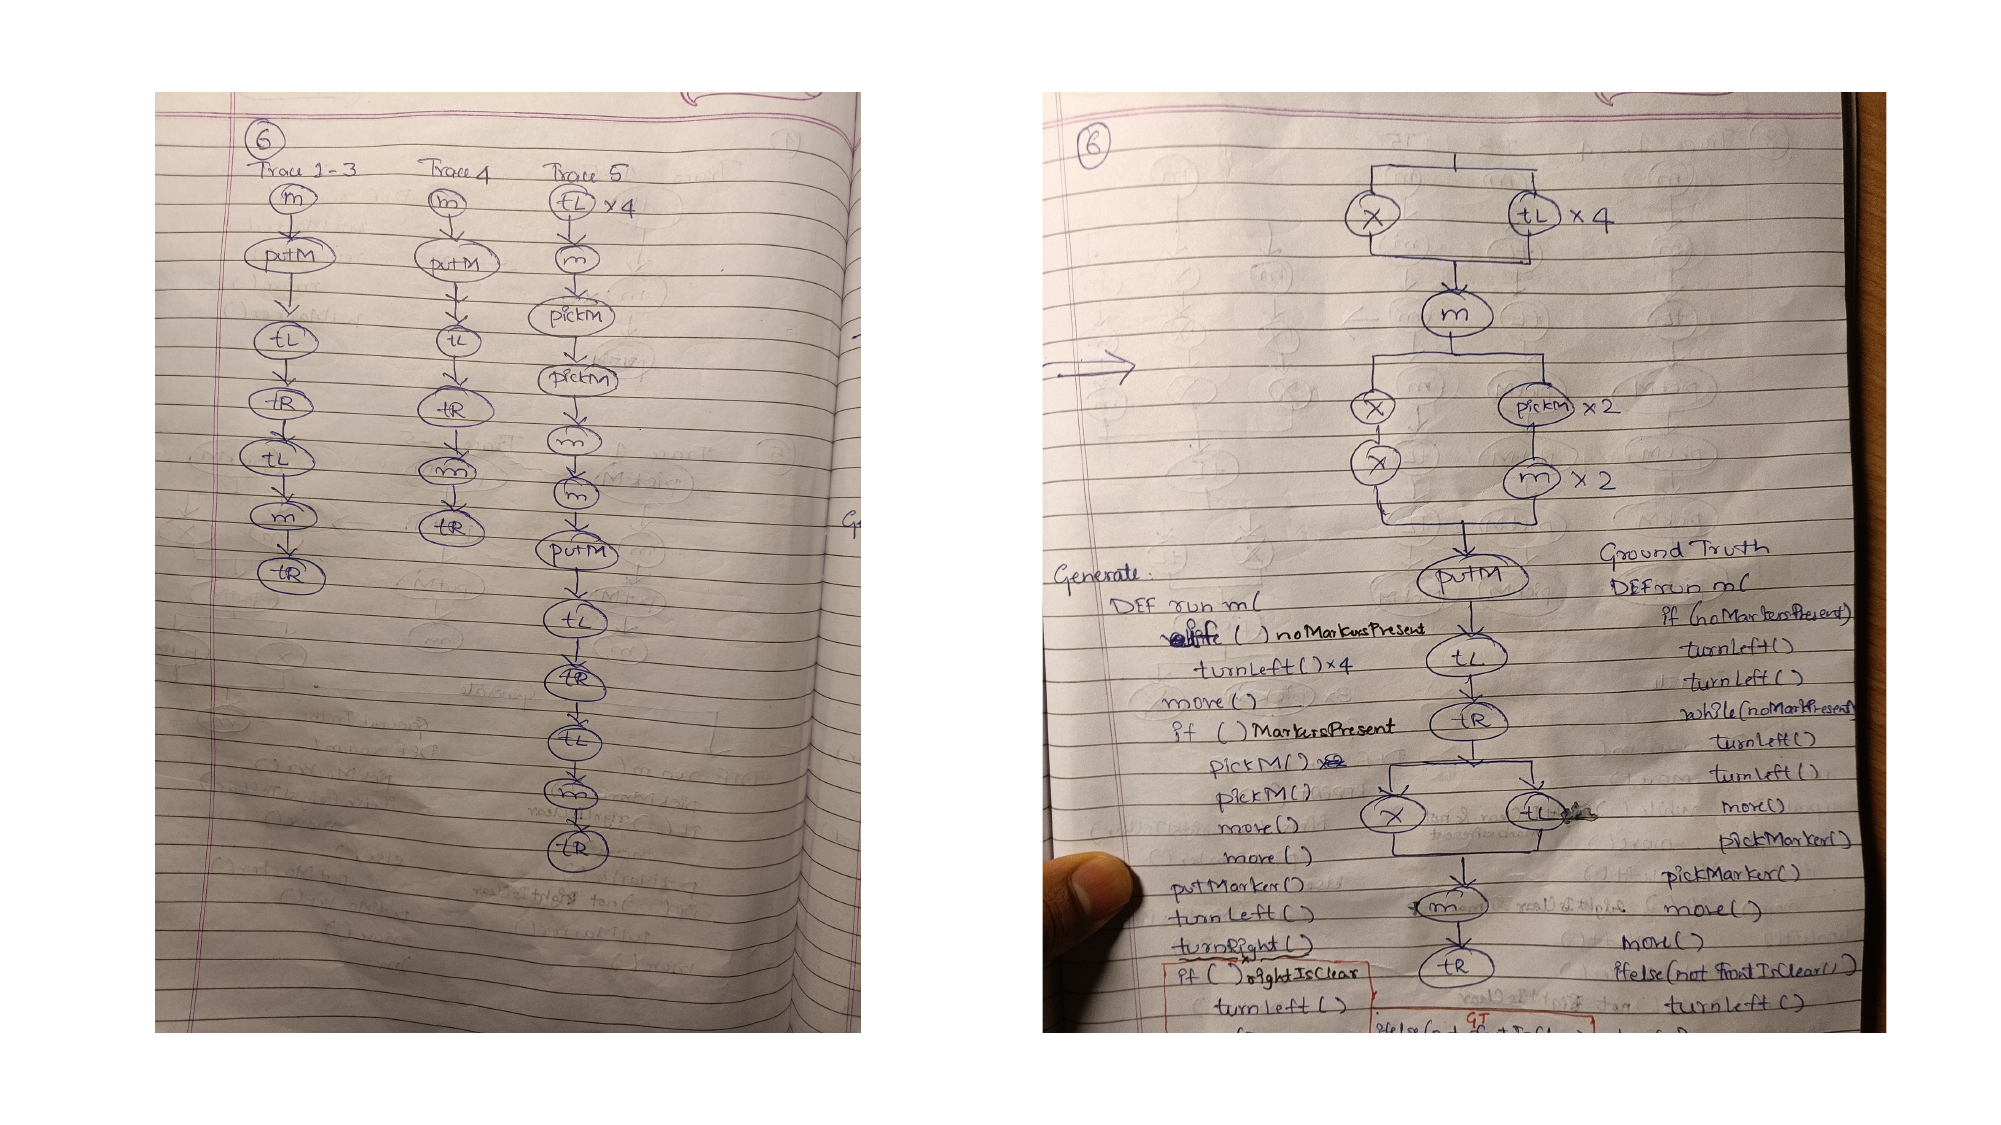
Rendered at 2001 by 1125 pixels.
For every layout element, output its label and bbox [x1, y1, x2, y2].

picture [155, 92, 861, 1033]
picture [1042, 92, 1887, 1033]
